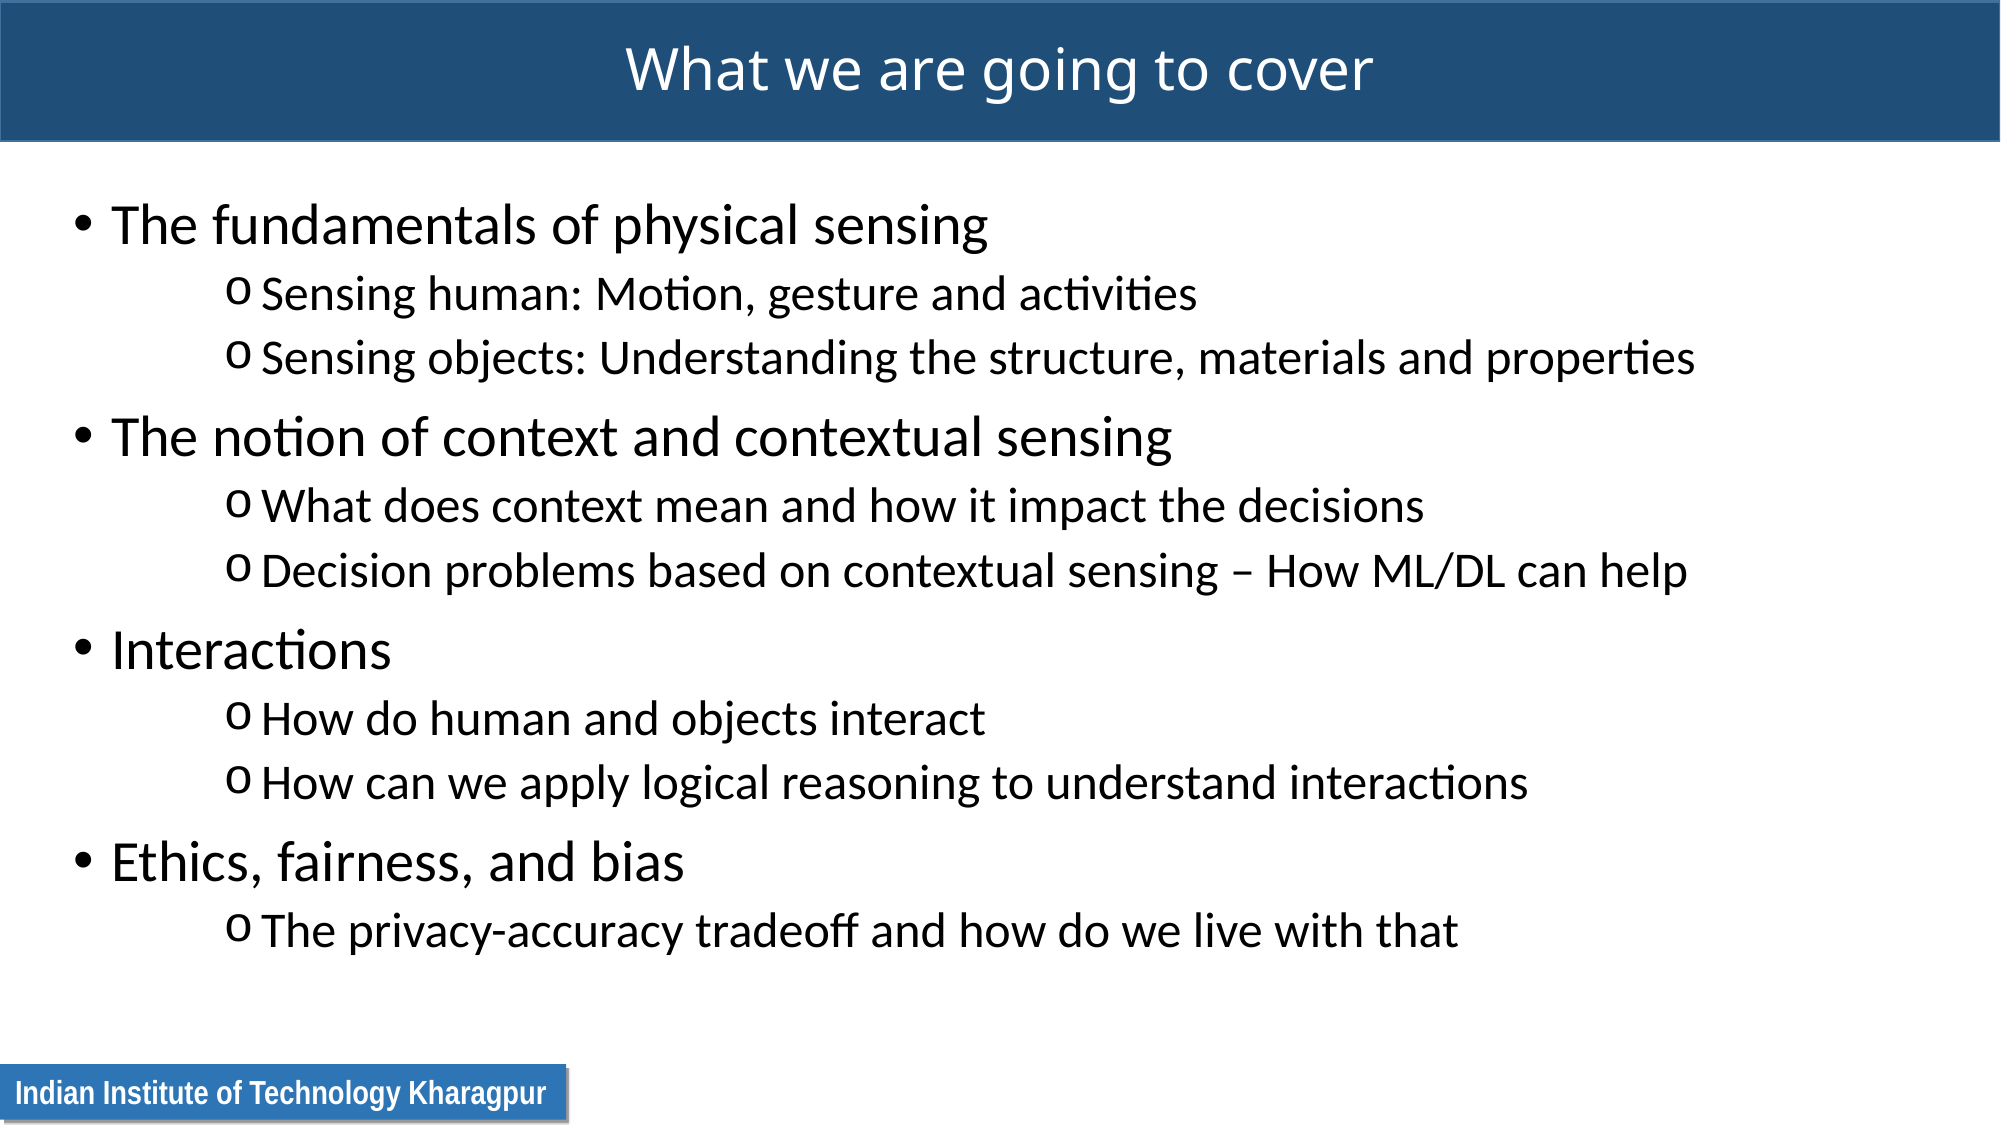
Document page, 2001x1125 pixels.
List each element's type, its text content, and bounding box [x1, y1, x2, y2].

title What we are going to cover [0, 1, 2000, 141]
list The fundamentals of physical sensing Sensing human: Motion, gesture and activities Sensing objects: Understanding the structure, materials and properties The notion of context and contextual sensing What does context mean and how it impact the decisions Decision problems based on contextual sensing – How ML/DL can help Interactions How do human and objects interact How can we apply logical reasoning to understand interactions Ethics, fairness, and bias The privacy-accuracy tradeoff and how do we live with that [58, 186, 1954, 1065]
